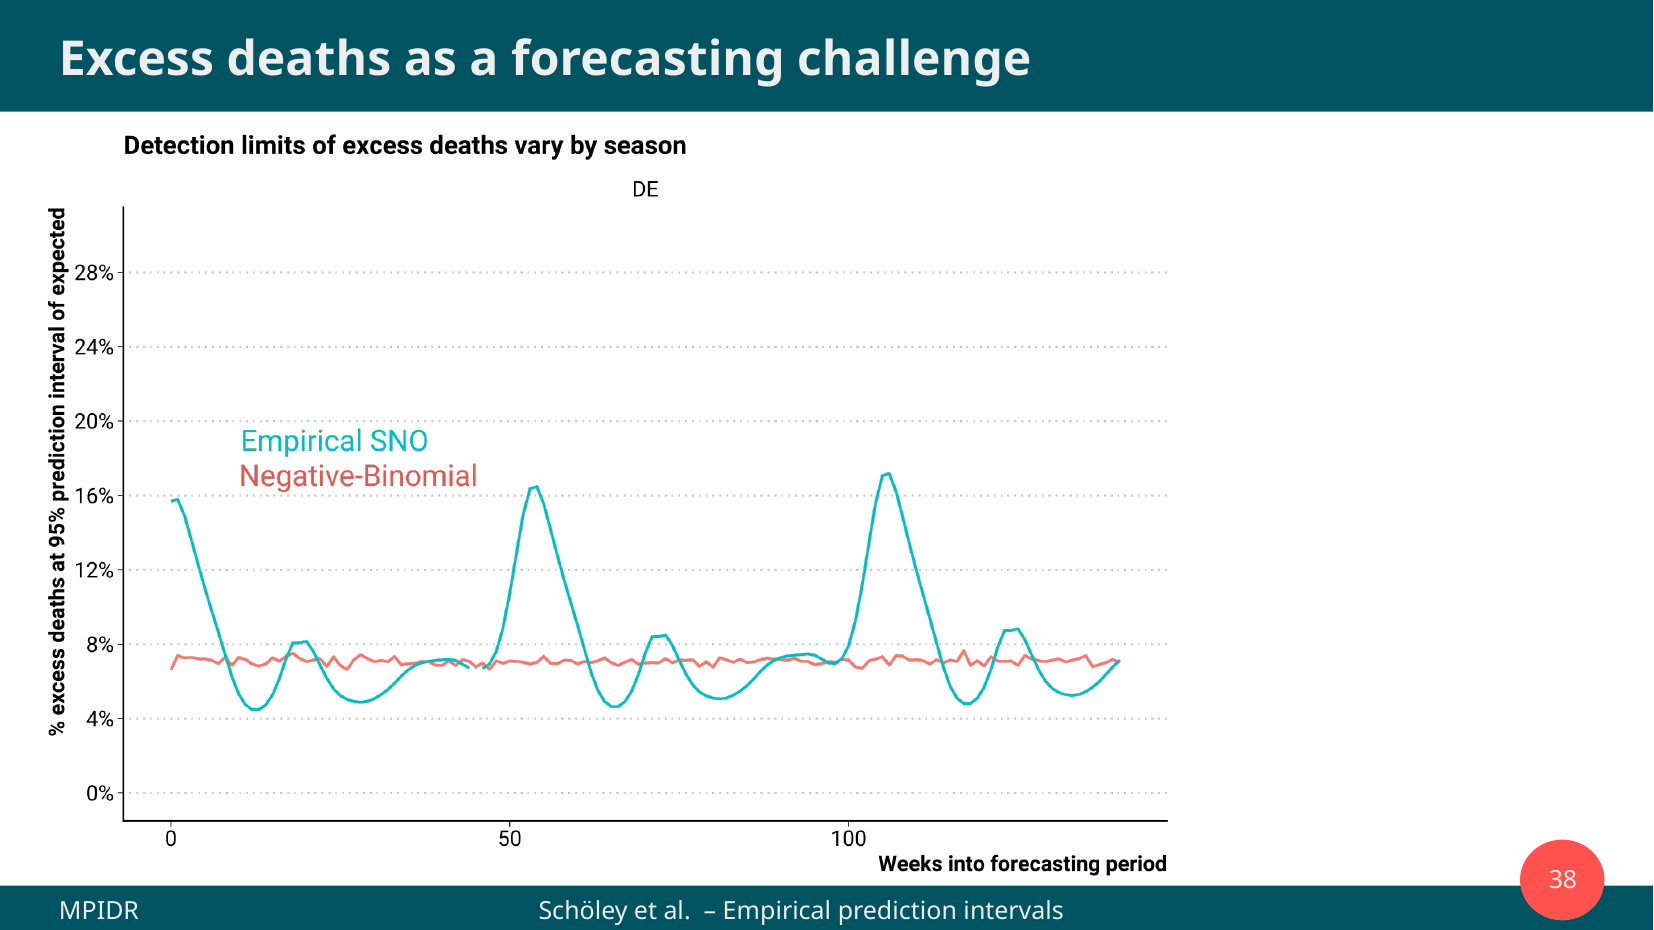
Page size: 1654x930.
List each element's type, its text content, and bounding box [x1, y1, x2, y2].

picture [38, 126, 1177, 886]
title Excess deaths as a forecasting challenge [58, 0, 1594, 117]
